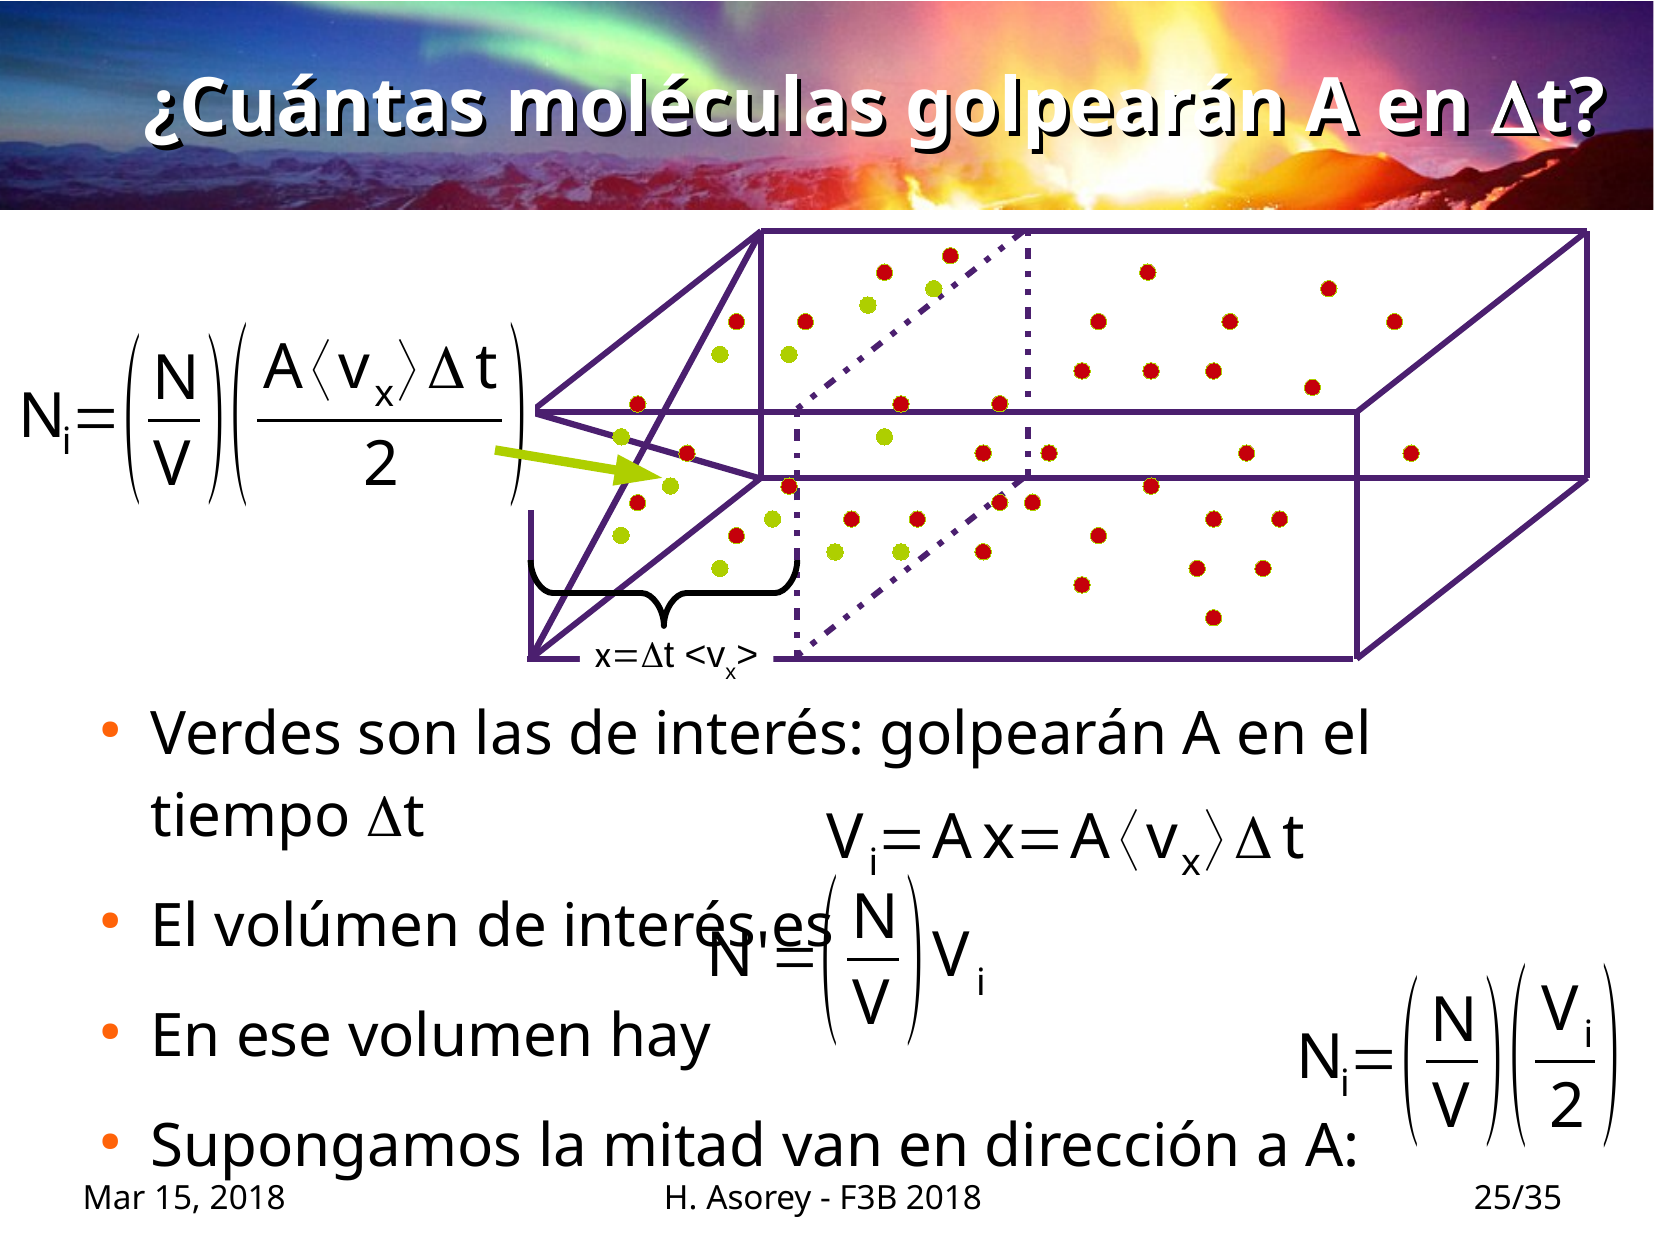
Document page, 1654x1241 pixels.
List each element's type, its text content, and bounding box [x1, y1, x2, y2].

text_box [1320, 280, 1338, 297]
text_box [1040, 444, 1058, 462]
text_box [1142, 362, 1160, 380]
text_box [1386, 313, 1403, 330]
text_box [764, 510, 781, 528]
text_box [1254, 560, 1272, 577]
text_box [711, 346, 729, 363]
chart [1290, 960, 1629, 1152]
text_box [1205, 362, 1222, 380]
text_box [728, 313, 745, 330]
text_box [1304, 379, 1321, 396]
text_box [1205, 510, 1223, 528]
chart [699, 797, 1313, 1049]
text_box [1139, 263, 1157, 281]
text_box [1221, 313, 1239, 330]
title ¿Cuántas moléculas golpearán A en Dt? [45, 15, 1606, 191]
text_box [1271, 510, 1288, 528]
text_box x=Dt <vx> [579, 625, 774, 703]
text_box [1073, 362, 1091, 380]
text_box [909, 510, 926, 528]
text_box [843, 510, 860, 528]
text_box [678, 444, 696, 462]
text_box [876, 263, 893, 281]
text_box [991, 395, 1009, 412]
text_box [1142, 477, 1160, 495]
text_box [612, 527, 630, 544]
text_box [1238, 444, 1255, 462]
text_box [629, 494, 646, 511]
text_box [711, 560, 729, 577]
text_box [1090, 313, 1107, 330]
text_box [797, 313, 814, 330]
text_box [728, 527, 745, 544]
text_box [1024, 493, 1041, 511]
text_box [662, 477, 679, 495]
text_box [974, 444, 992, 462]
text_box [780, 346, 798, 363]
text_box [612, 428, 630, 446]
text_box [892, 395, 910, 413]
text_box [826, 543, 844, 561]
text_box [629, 395, 647, 413]
text_box [991, 494, 1009, 511]
text_box [780, 477, 798, 495]
chart [11, 318, 536, 511]
picture [0, 1, 1654, 210]
text_box [974, 543, 992, 561]
list Verdes son las de interés: golpearán A en el tiempo Dt El volúmen de interés es En ese volumen hay Supongamos la mitad van en dirección a A: [82, 690, 1571, 1186]
text_box [1205, 609, 1222, 626]
text_box [925, 280, 943, 297]
text_box [1188, 560, 1206, 577]
text_box [942, 247, 959, 264]
text_box [1402, 444, 1420, 462]
text_box [1090, 527, 1107, 544]
text_box [859, 296, 877, 314]
text_box [1073, 576, 1091, 594]
text_box [876, 428, 893, 446]
text_box [892, 543, 910, 561]
